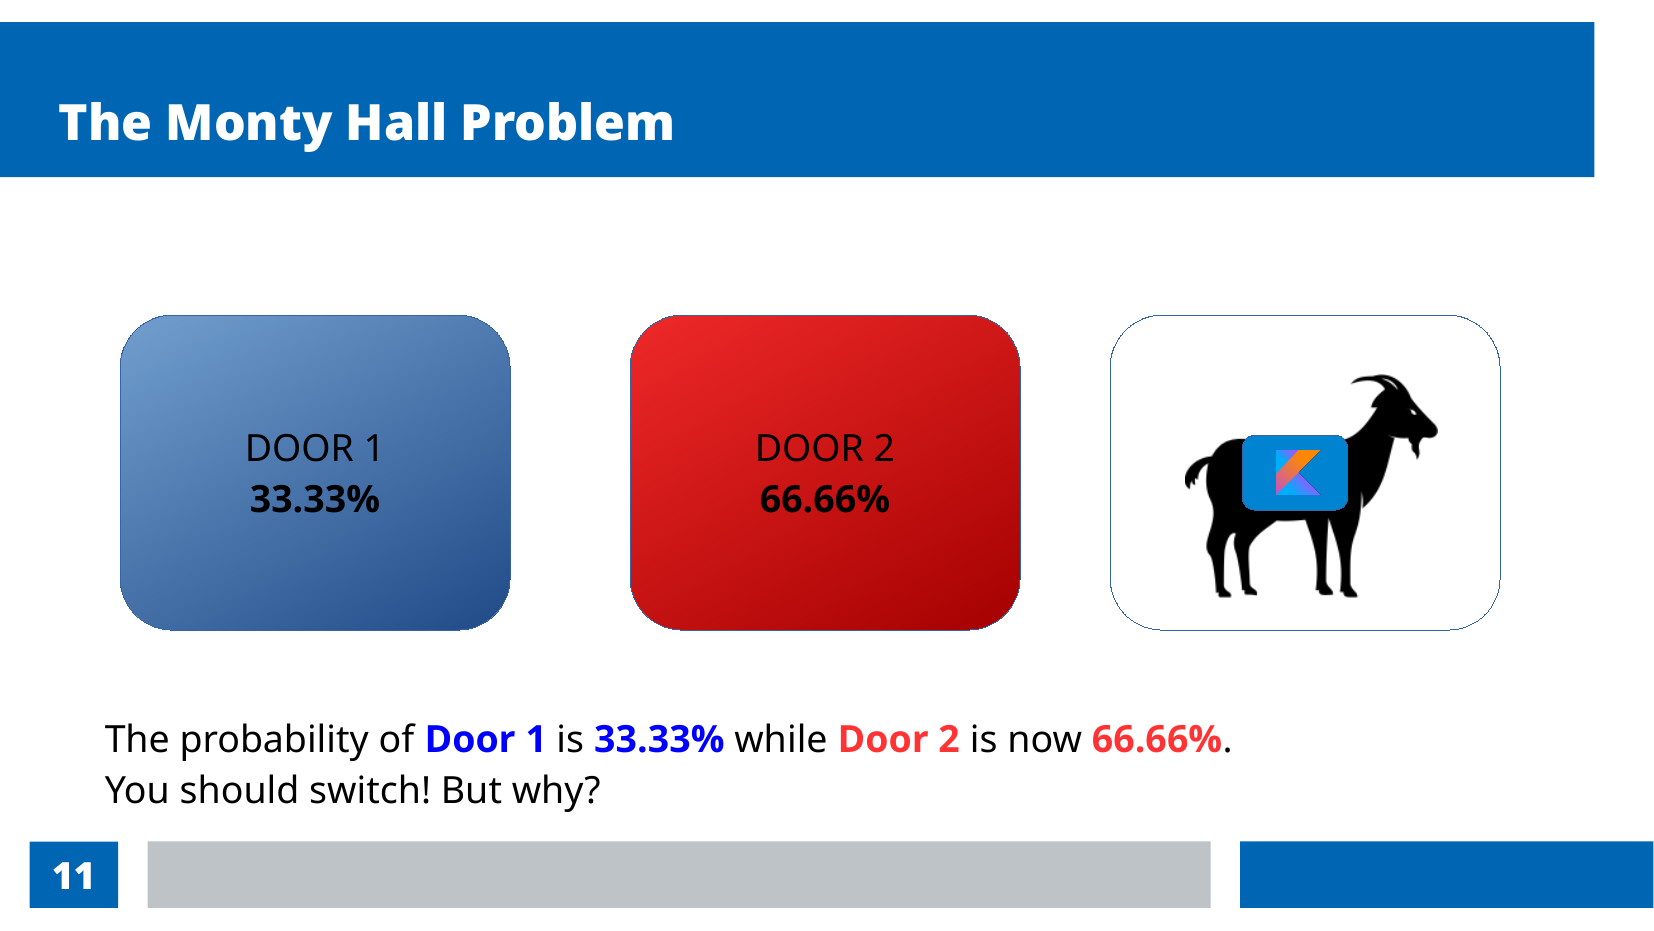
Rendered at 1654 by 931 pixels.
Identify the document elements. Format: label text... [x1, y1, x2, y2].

title The Monty Hall Problem [59, 44, 1595, 156]
text_box [1242, 435, 1348, 511]
picture [1185, 359, 1438, 613]
text_box DOOR 1 33.33% [120, 315, 511, 631]
text_box DOOR 2 66.66% [630, 315, 1021, 631]
text_box The probability of Door 1 is 33.33% while Door 2 is now 66.66%. You should switch! But why? [90, 705, 1441, 931]
